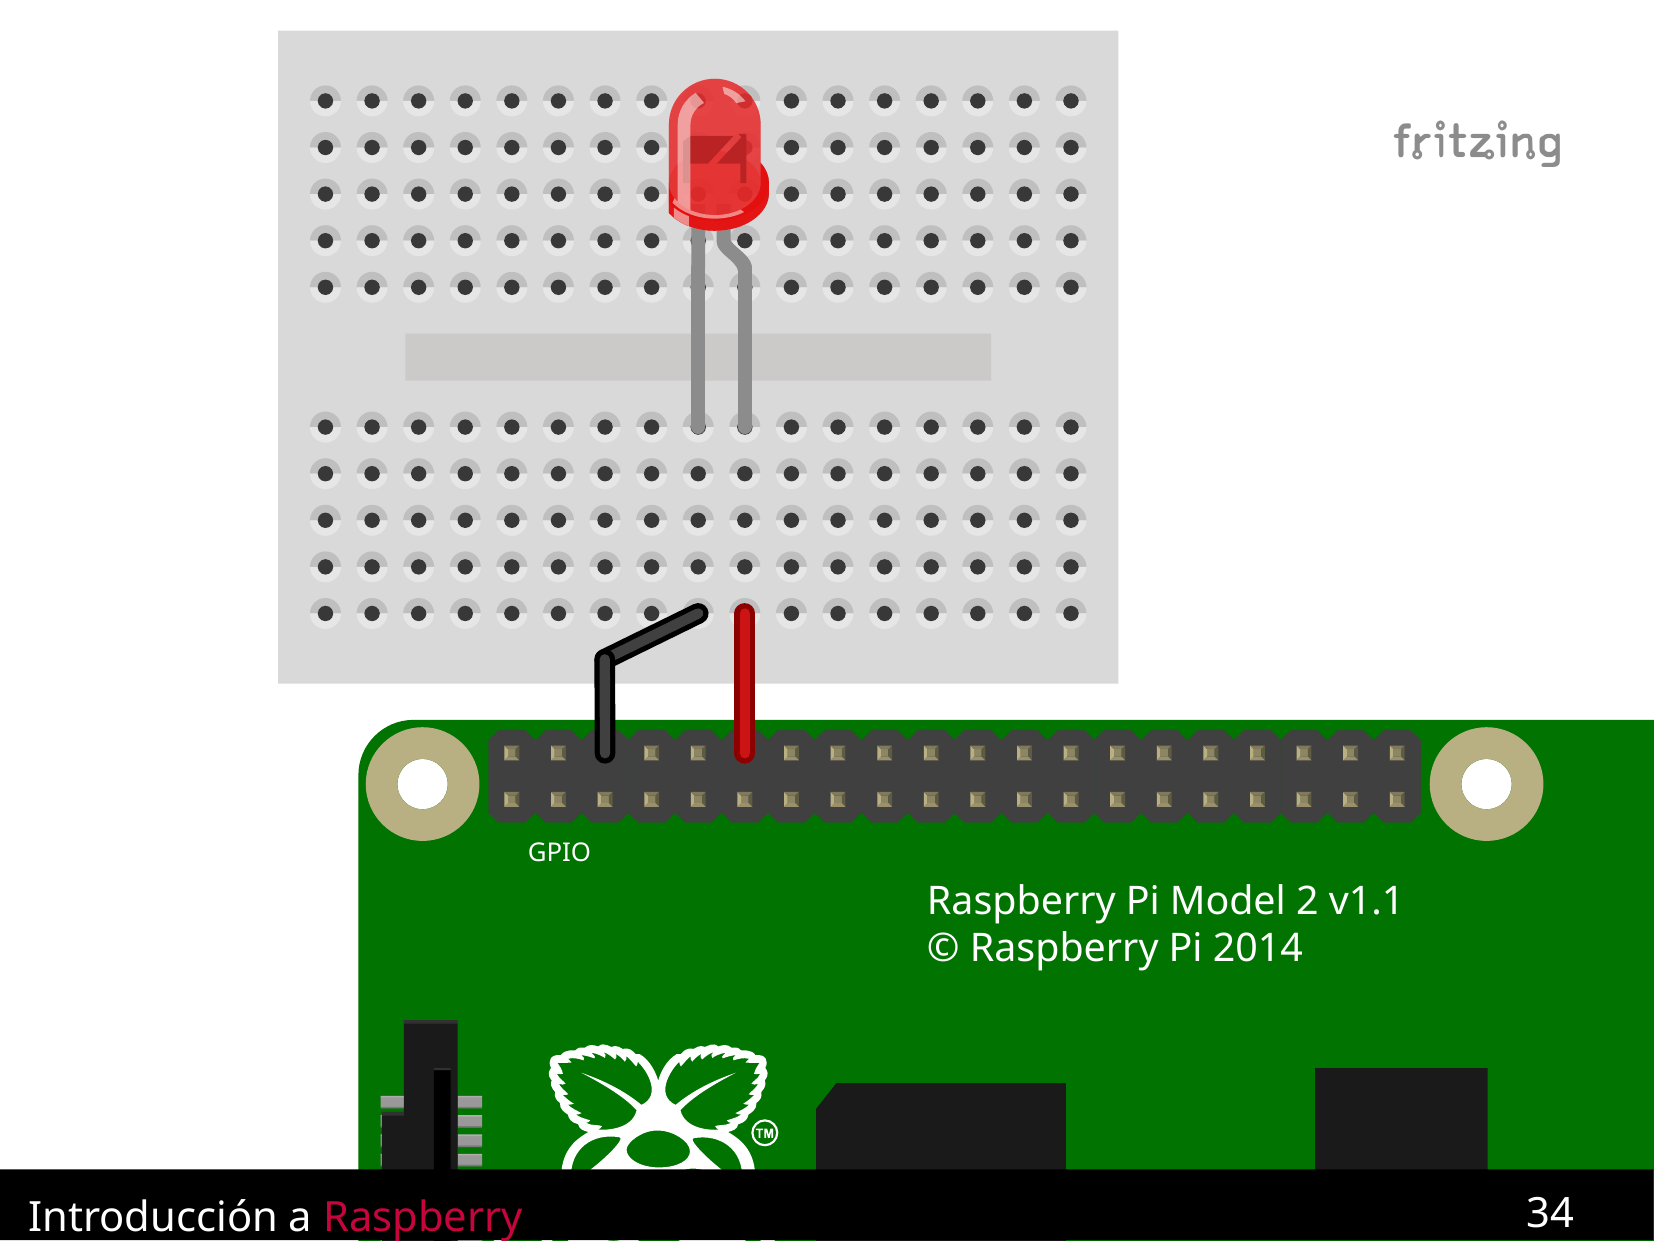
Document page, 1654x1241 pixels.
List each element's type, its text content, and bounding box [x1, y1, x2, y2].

text_box <number> [1521, 1175, 1654, 1241]
text_box Introducción a Raspberry Pi [13, 1179, 556, 1241]
picture [278, 30, 1654, 1169]
text_box [0, 0, 1654, 1241]
